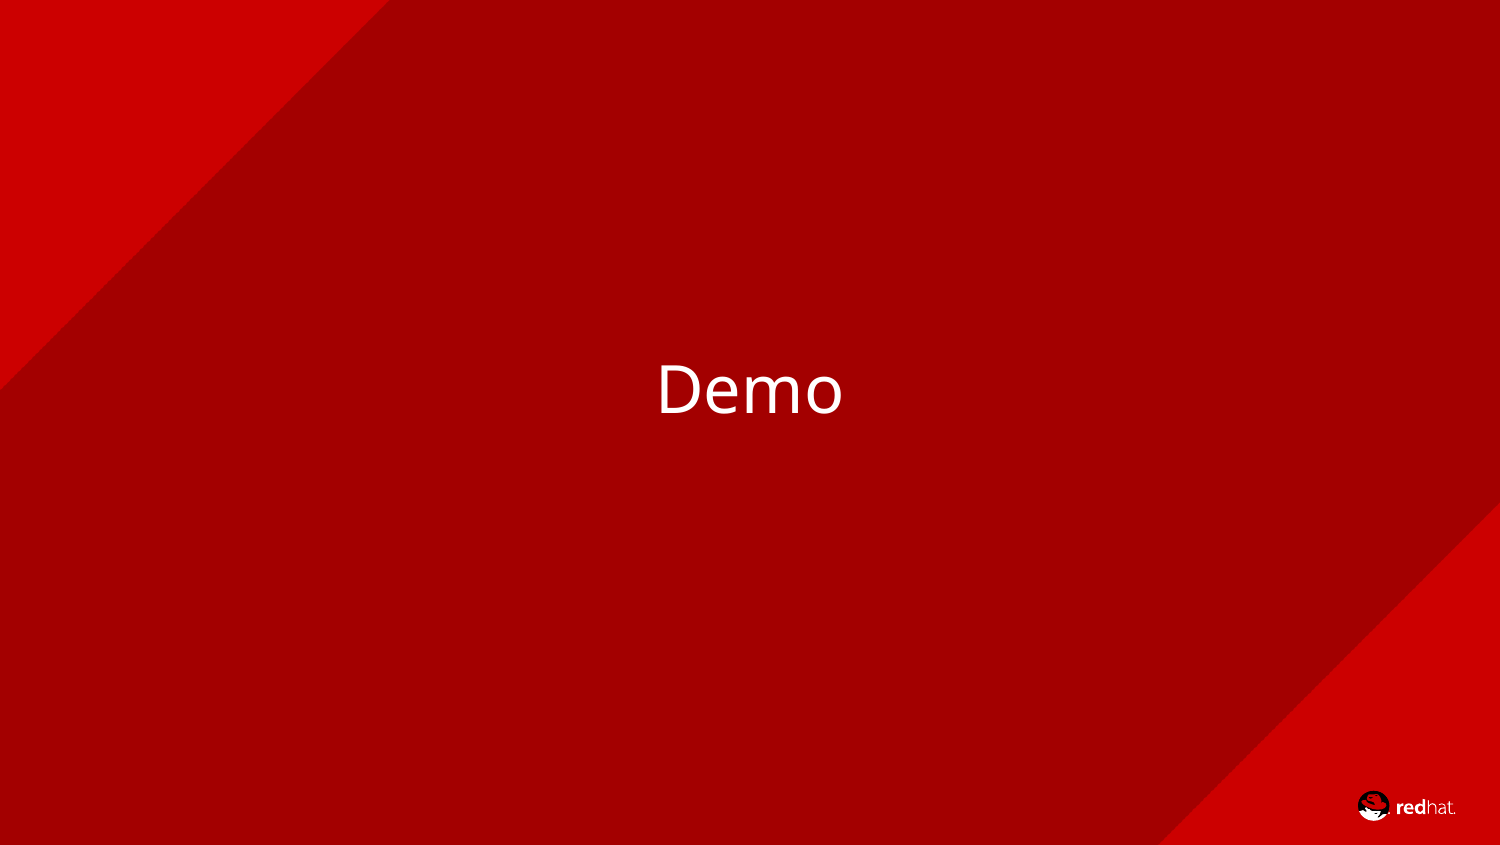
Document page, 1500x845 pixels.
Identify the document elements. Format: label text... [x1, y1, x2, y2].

picture [0, 0, 1500, 845]
title Demo [112, 309, 1388, 466]
